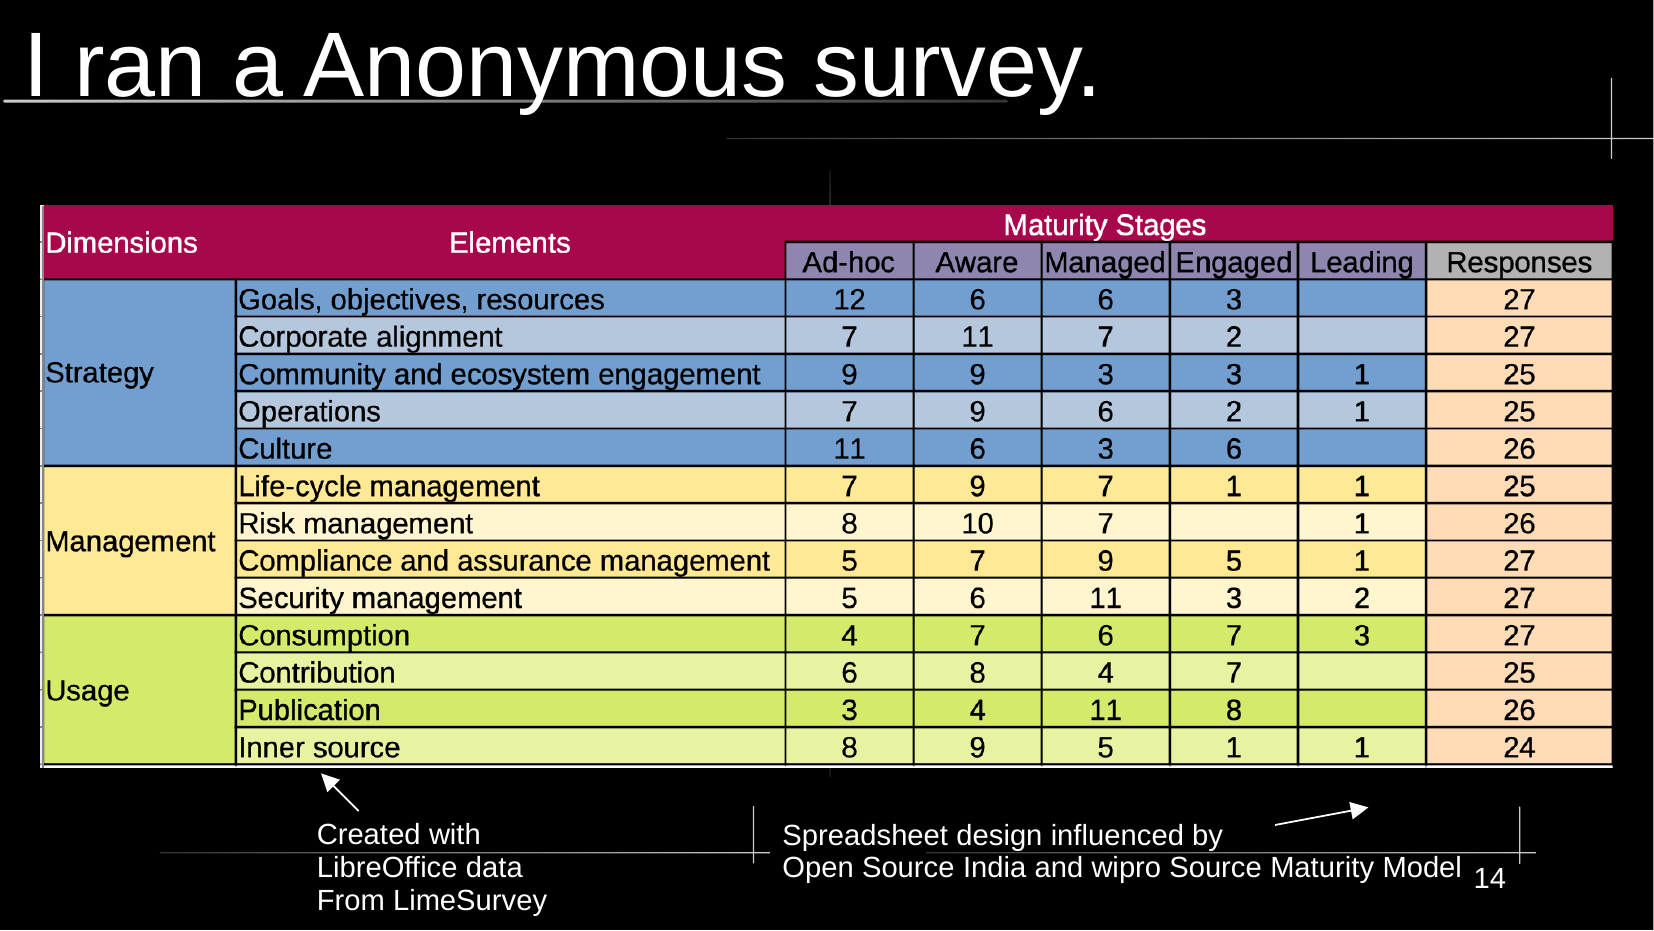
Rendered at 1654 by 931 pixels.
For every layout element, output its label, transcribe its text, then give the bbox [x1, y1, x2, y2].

list Do you see value in an Open Source Project Office? [0, 0, 601, 108]
text_box Created with LibreOffice data From LimeSurvey [302, 810, 563, 925]
picture [40, 205, 1613, 768]
title I ran a Anonymous survey. [23, 11, 1589, 119]
text_box Spreadsheet design influenced by Open Source India and wipro Source Maturity Model [767, 811, 1478, 925]
